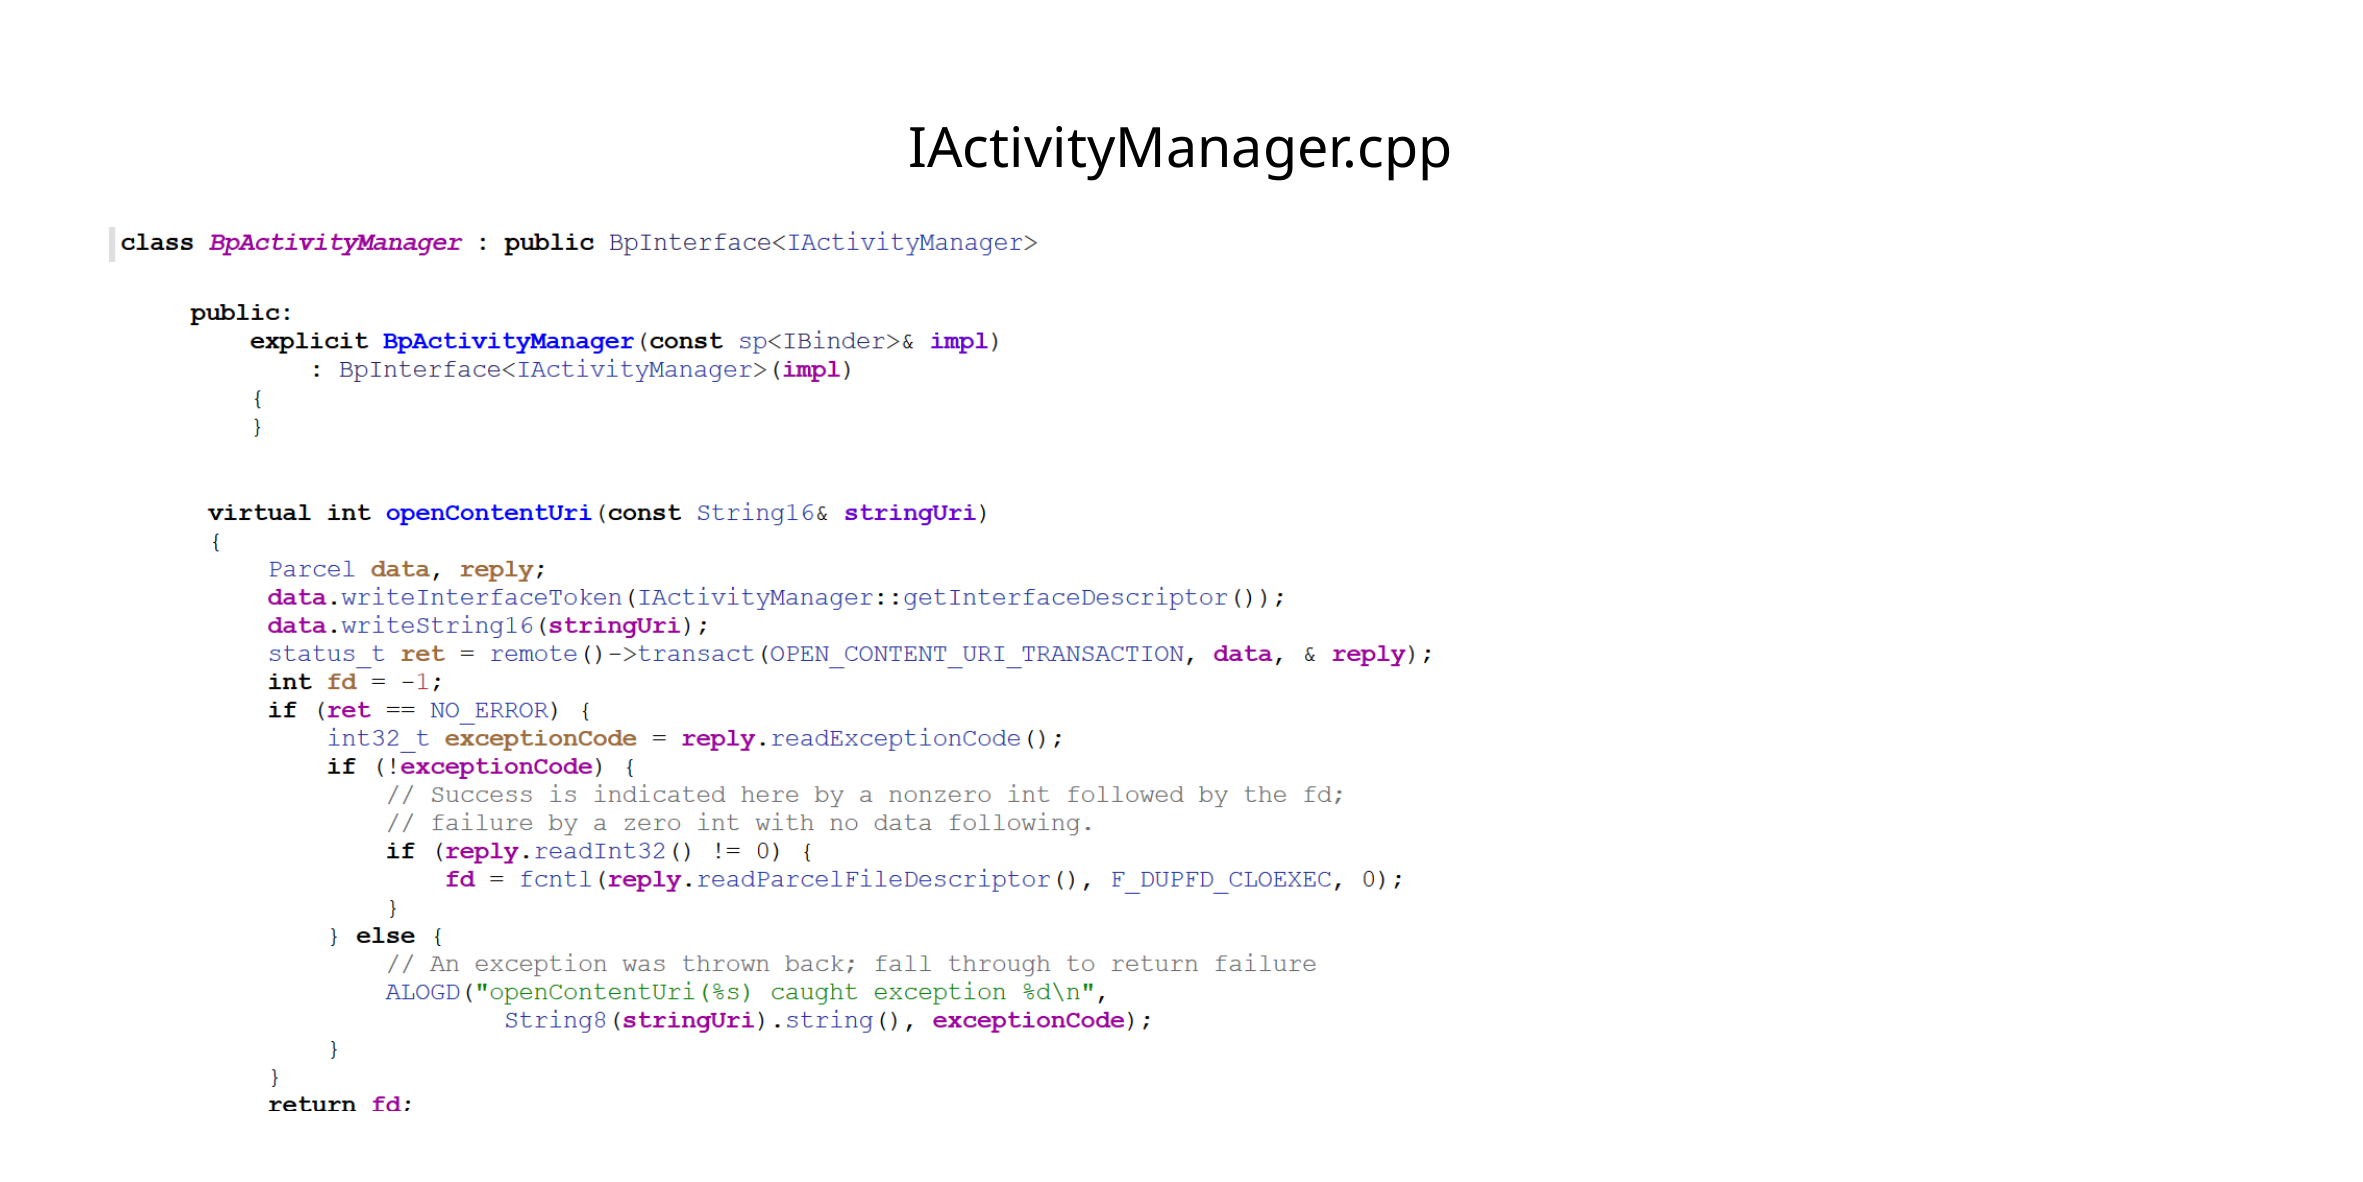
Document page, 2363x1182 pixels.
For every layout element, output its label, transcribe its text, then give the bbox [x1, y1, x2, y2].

picture [189, 495, 1448, 1111]
title IActivityManager.cpp [118, 47, 2245, 245]
picture [187, 301, 1008, 443]
picture [109, 227, 1066, 262]
